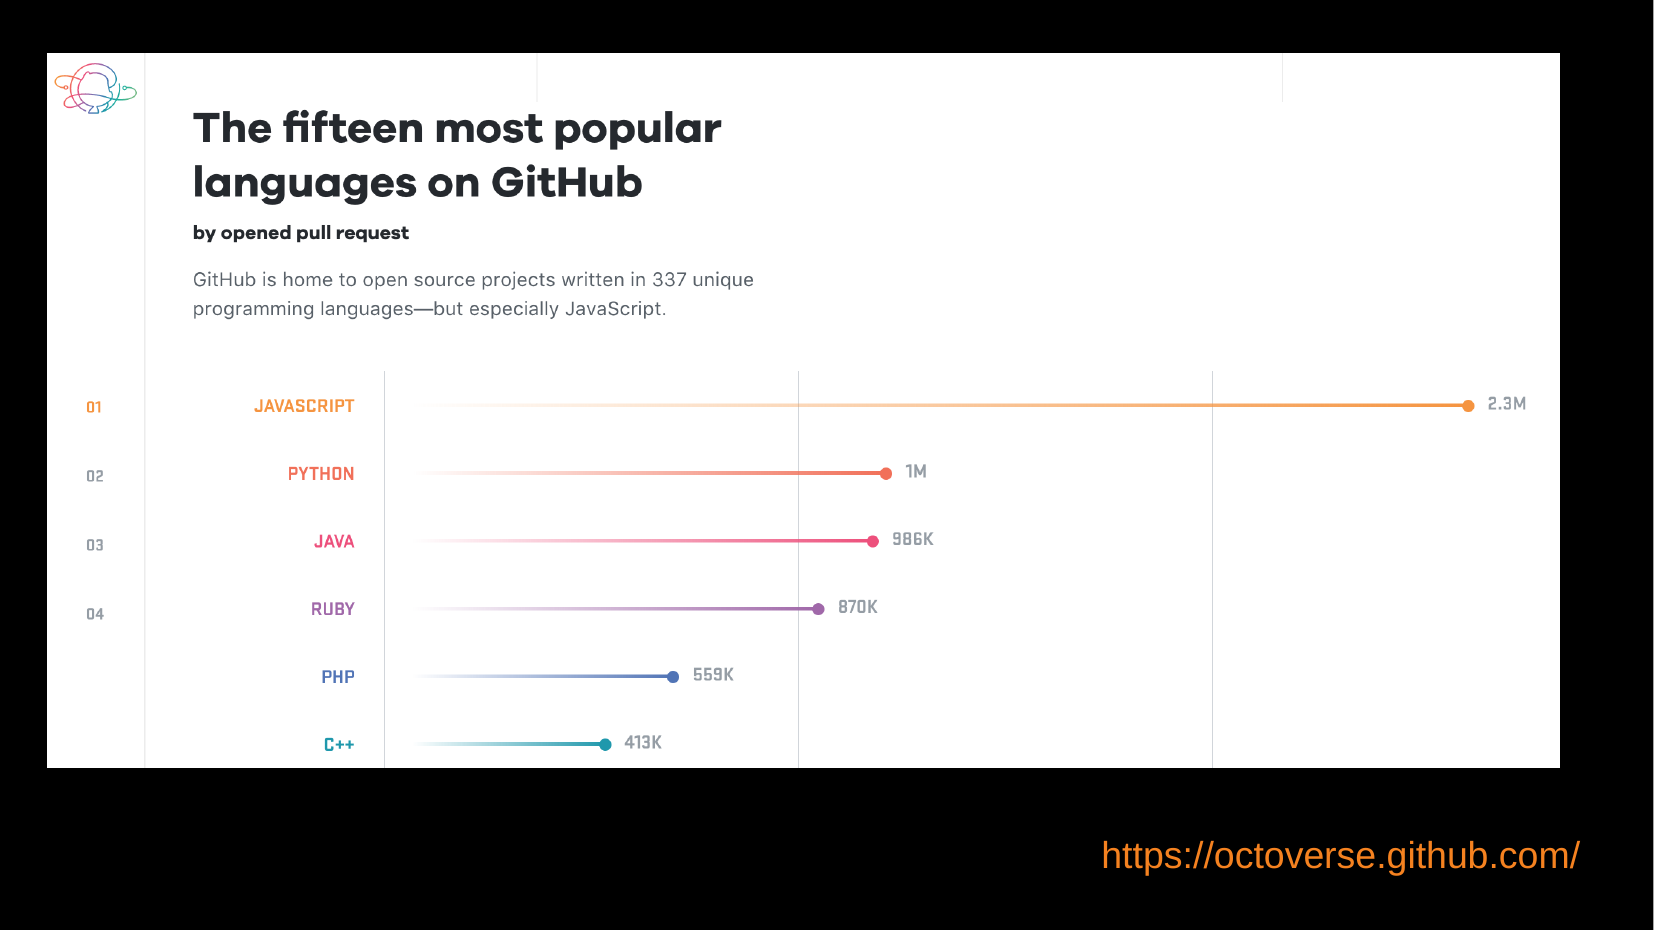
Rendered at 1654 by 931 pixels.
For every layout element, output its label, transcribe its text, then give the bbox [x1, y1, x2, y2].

picture [47, 53, 1560, 768]
text_box https://octoverse.github.com/ [1086, 827, 1607, 898]
